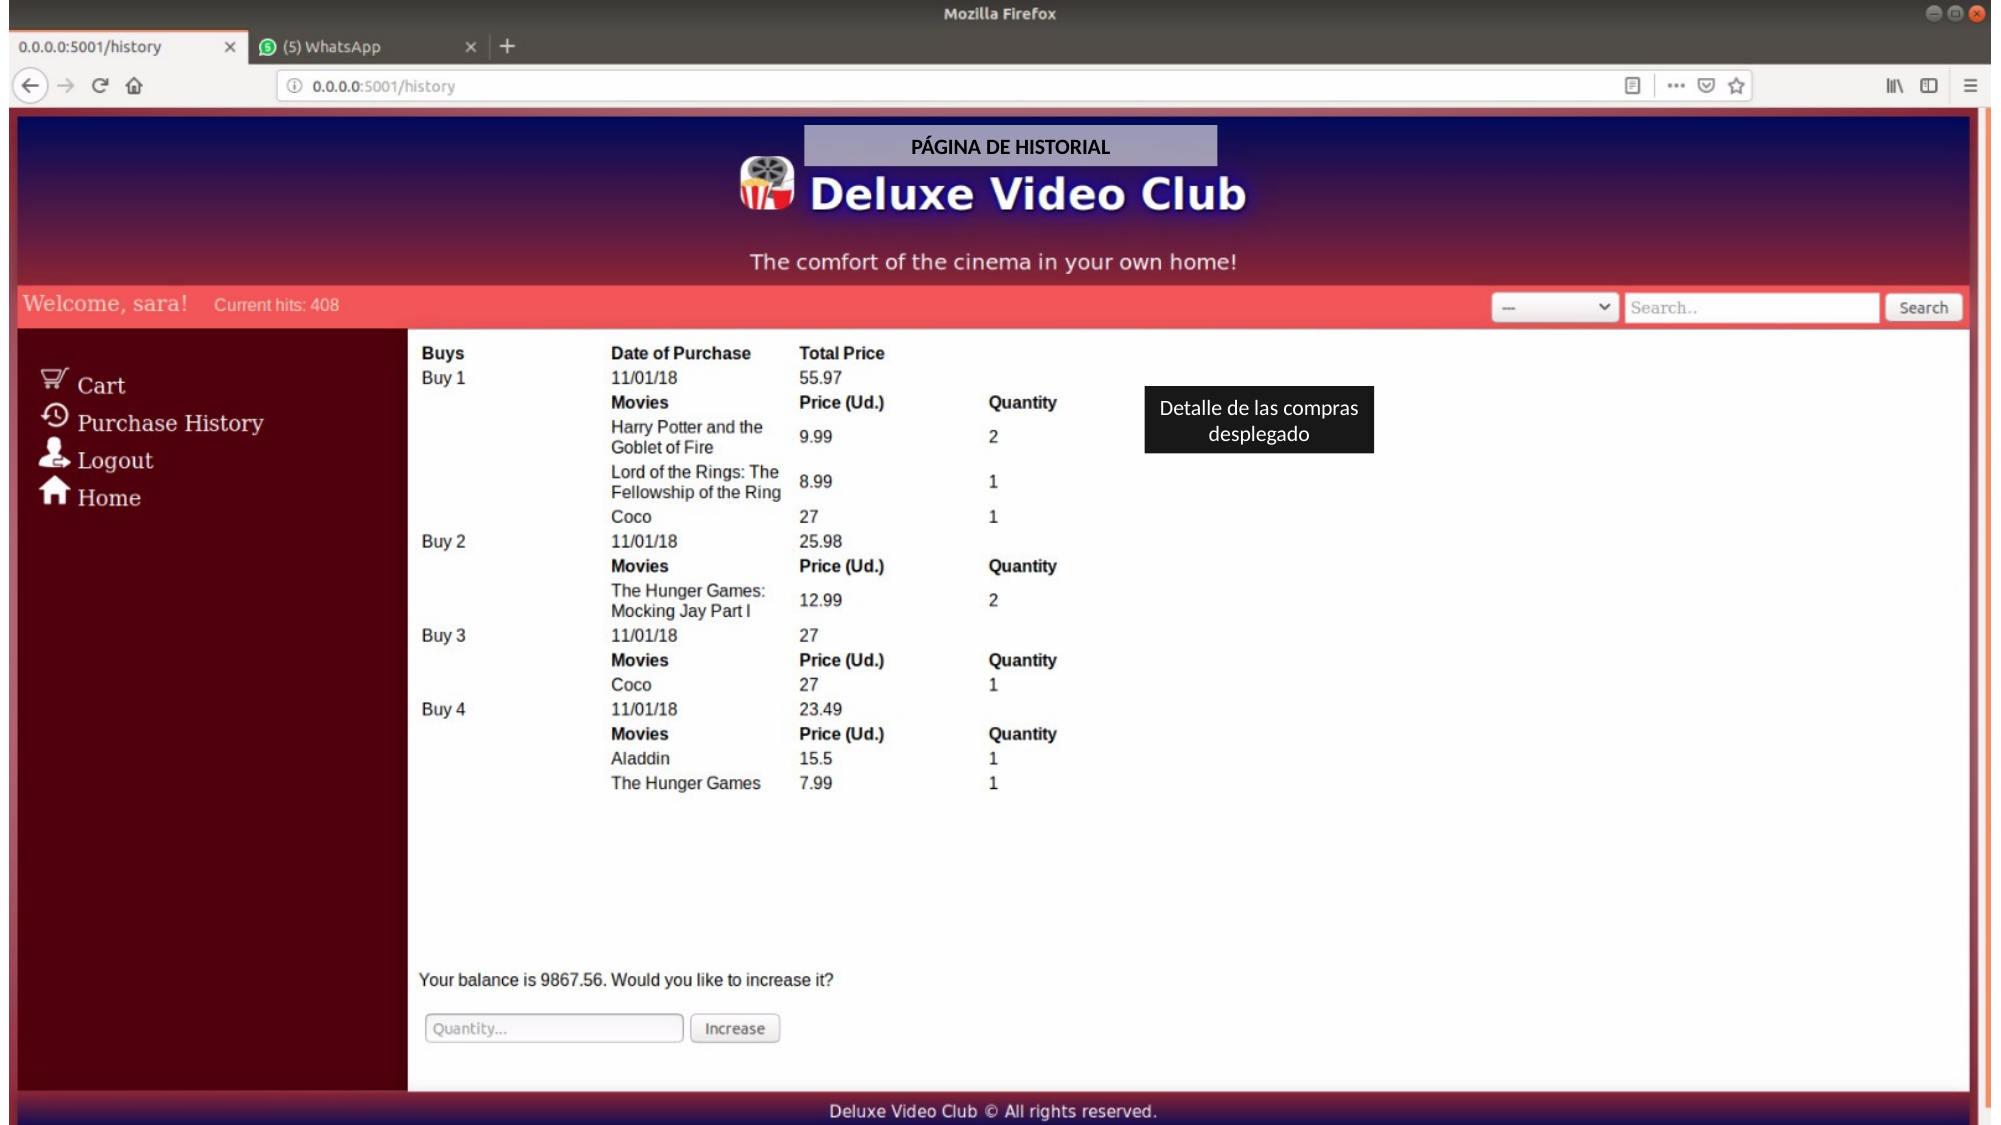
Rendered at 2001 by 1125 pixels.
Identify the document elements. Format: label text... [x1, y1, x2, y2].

text_box PÁGINA DE HISTORIAL [804, 125, 1218, 167]
picture [9, 0, 1991, 1125]
text_box Detalle de las compras desplegado [1144, 386, 1375, 454]
